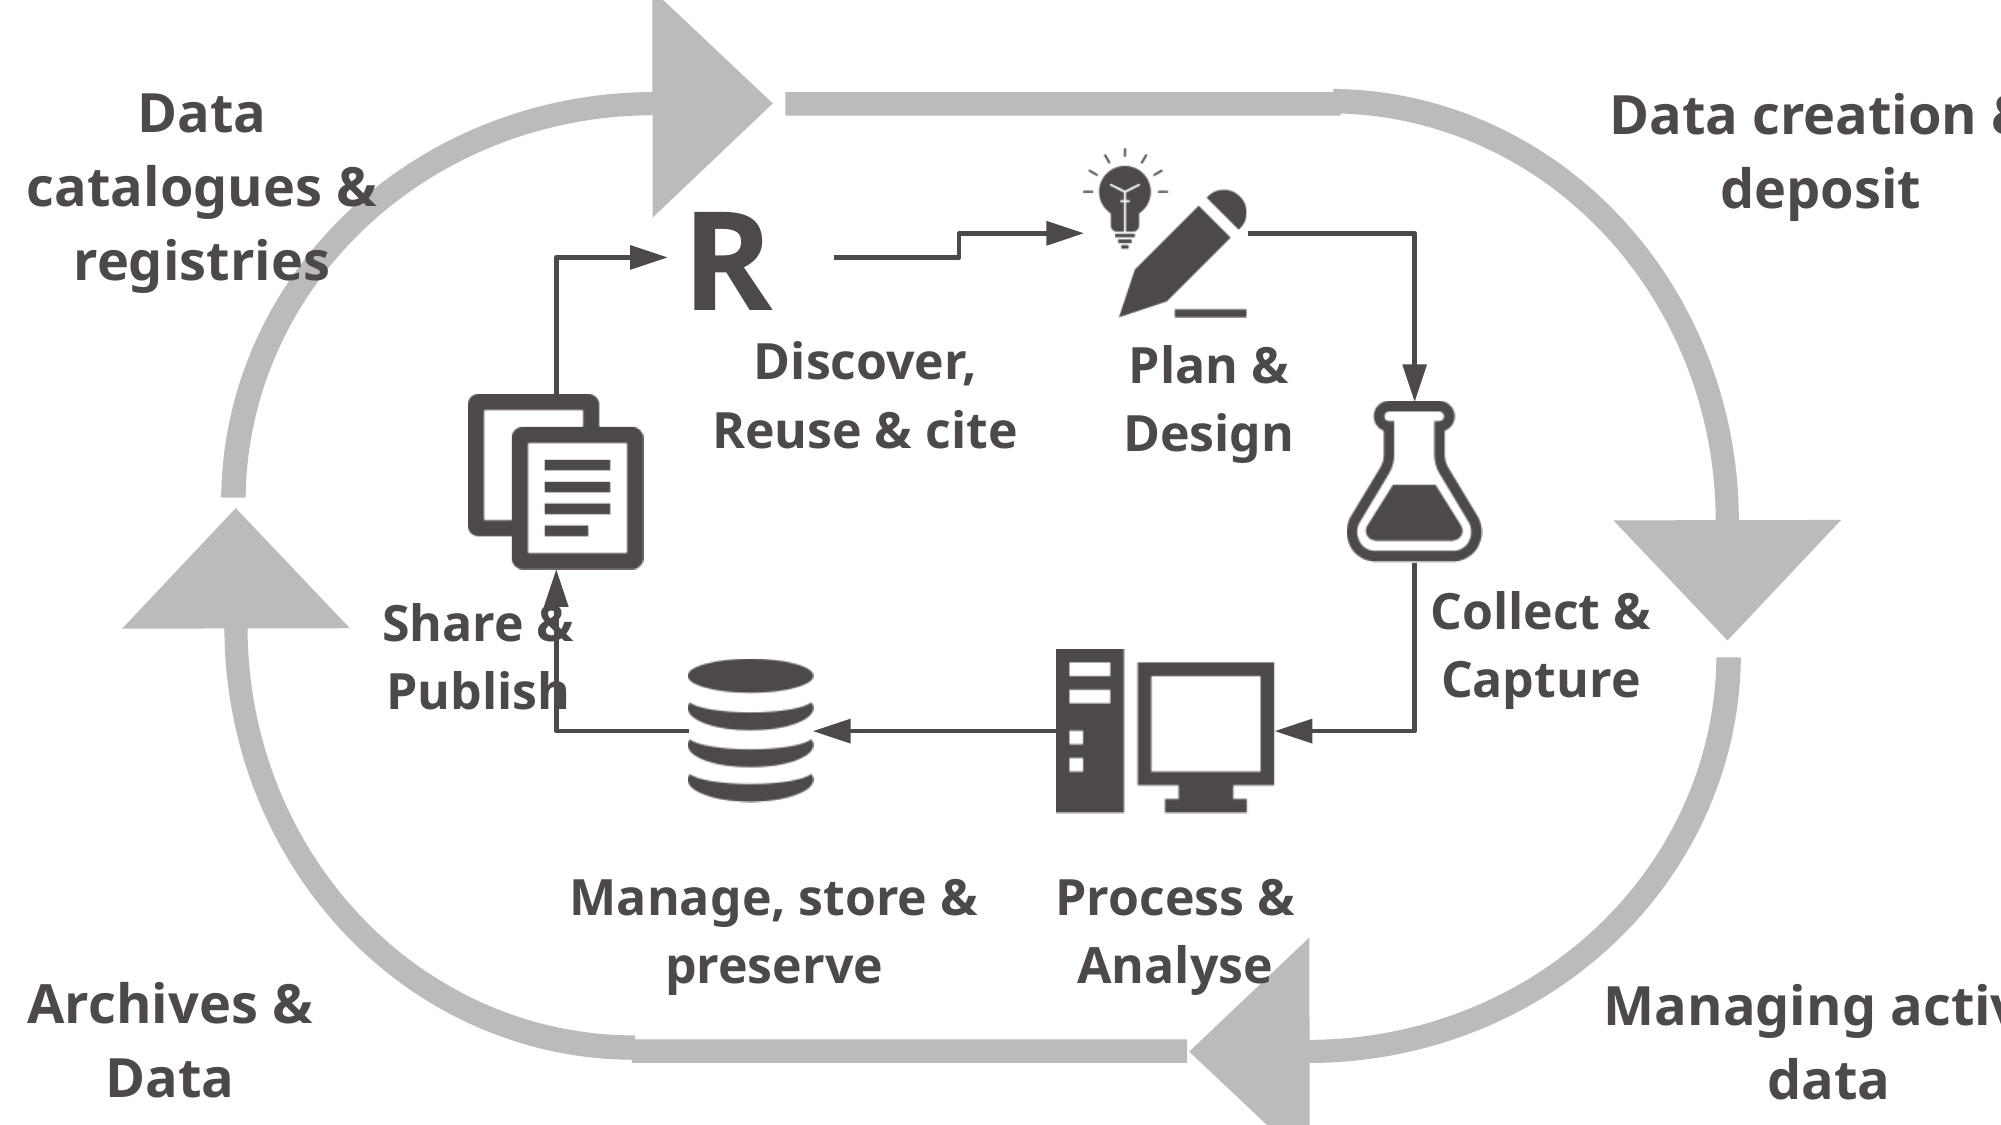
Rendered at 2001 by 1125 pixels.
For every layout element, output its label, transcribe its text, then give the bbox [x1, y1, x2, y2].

text_box [1189, 657, 1741, 1125]
text_box R [667, 156, 835, 311]
text_box Share & Publish [559, 607, 568, 696]
picture [468, 394, 644, 570]
text_box Archives & Data repositories [0, 958, 426, 1086]
text_box [122, 508, 408, 958]
text_box Data catalogues & registries [11, 66, 444, 194]
text_box Collect & Capture [1417, 568, 1639, 684]
text_box Share & Publish [367, 580, 554, 696]
text_box [444, 0, 773, 218]
picture [1347, 401, 1483, 563]
text_box Manage, store & preserve [555, 854, 941, 970]
picture [688, 659, 814, 803]
text_box [311, 194, 407, 269]
text_box Plan & Design [1108, 322, 1288, 438]
text_box [785, 88, 1842, 641]
picture [1056, 649, 1276, 814]
text_box Managing active data [1588, 960, 2001, 1084]
text_box Discover, Reuse & cite [697, 318, 993, 434]
picture [1083, 148, 1248, 318]
text_box Data creation & deposit [1594, 68, 1991, 193]
text_box Process & Analyse [1040, 854, 1546, 970]
text_box [221, 259, 320, 498]
text_box [426, 971, 1188, 1063]
